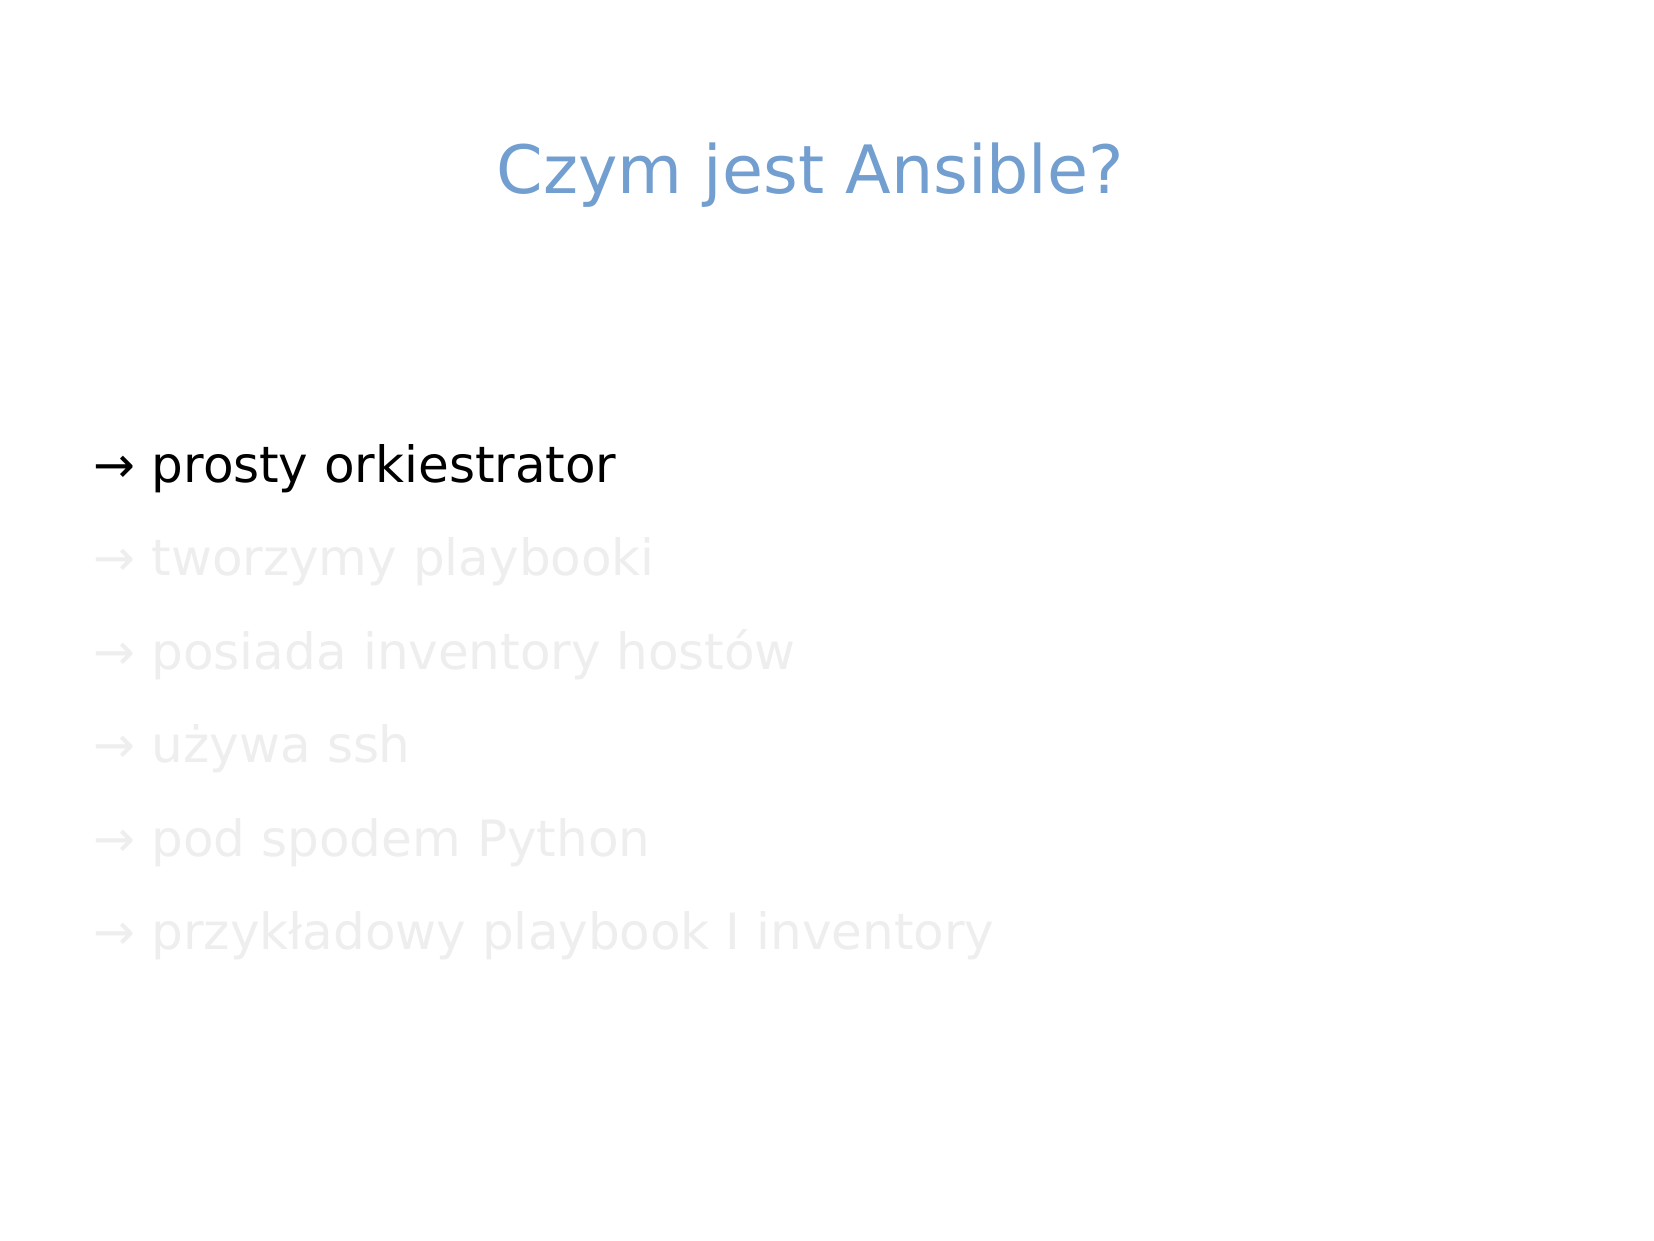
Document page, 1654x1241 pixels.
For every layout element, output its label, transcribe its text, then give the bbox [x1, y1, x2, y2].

text_box → prosty orkiestrator → tworzymy playbooki → posiada inventory hostów → używa ssh → pod spodem Python → przykładowy playbook I inventory [79, 399, 1575, 1033]
text_box Czym jest Ansible? [482, 123, 1183, 217]
